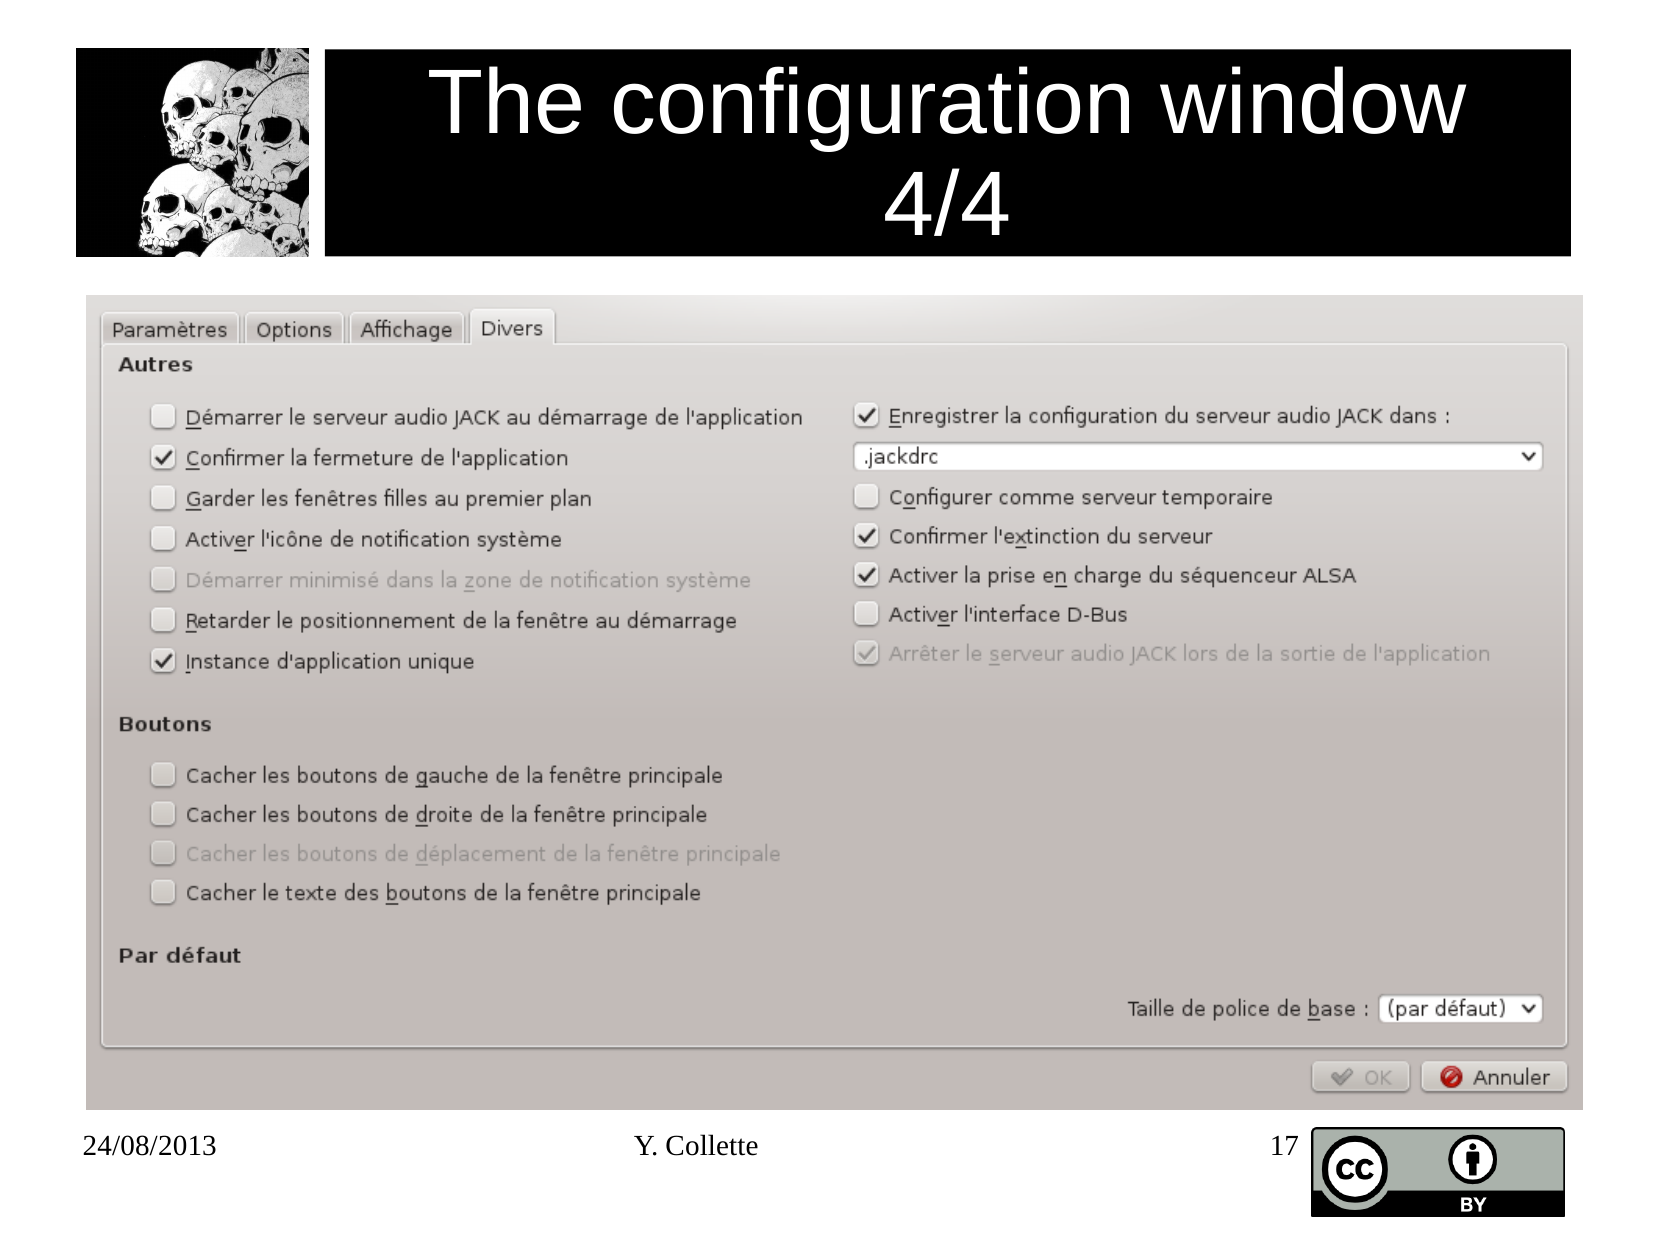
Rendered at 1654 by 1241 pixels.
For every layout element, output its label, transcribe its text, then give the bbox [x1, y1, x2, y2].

picture [86, 295, 1583, 1110]
picture [76, 48, 309, 257]
title The configuration window 4/4 [324, 49, 1571, 257]
picture [1311, 1127, 1565, 1217]
